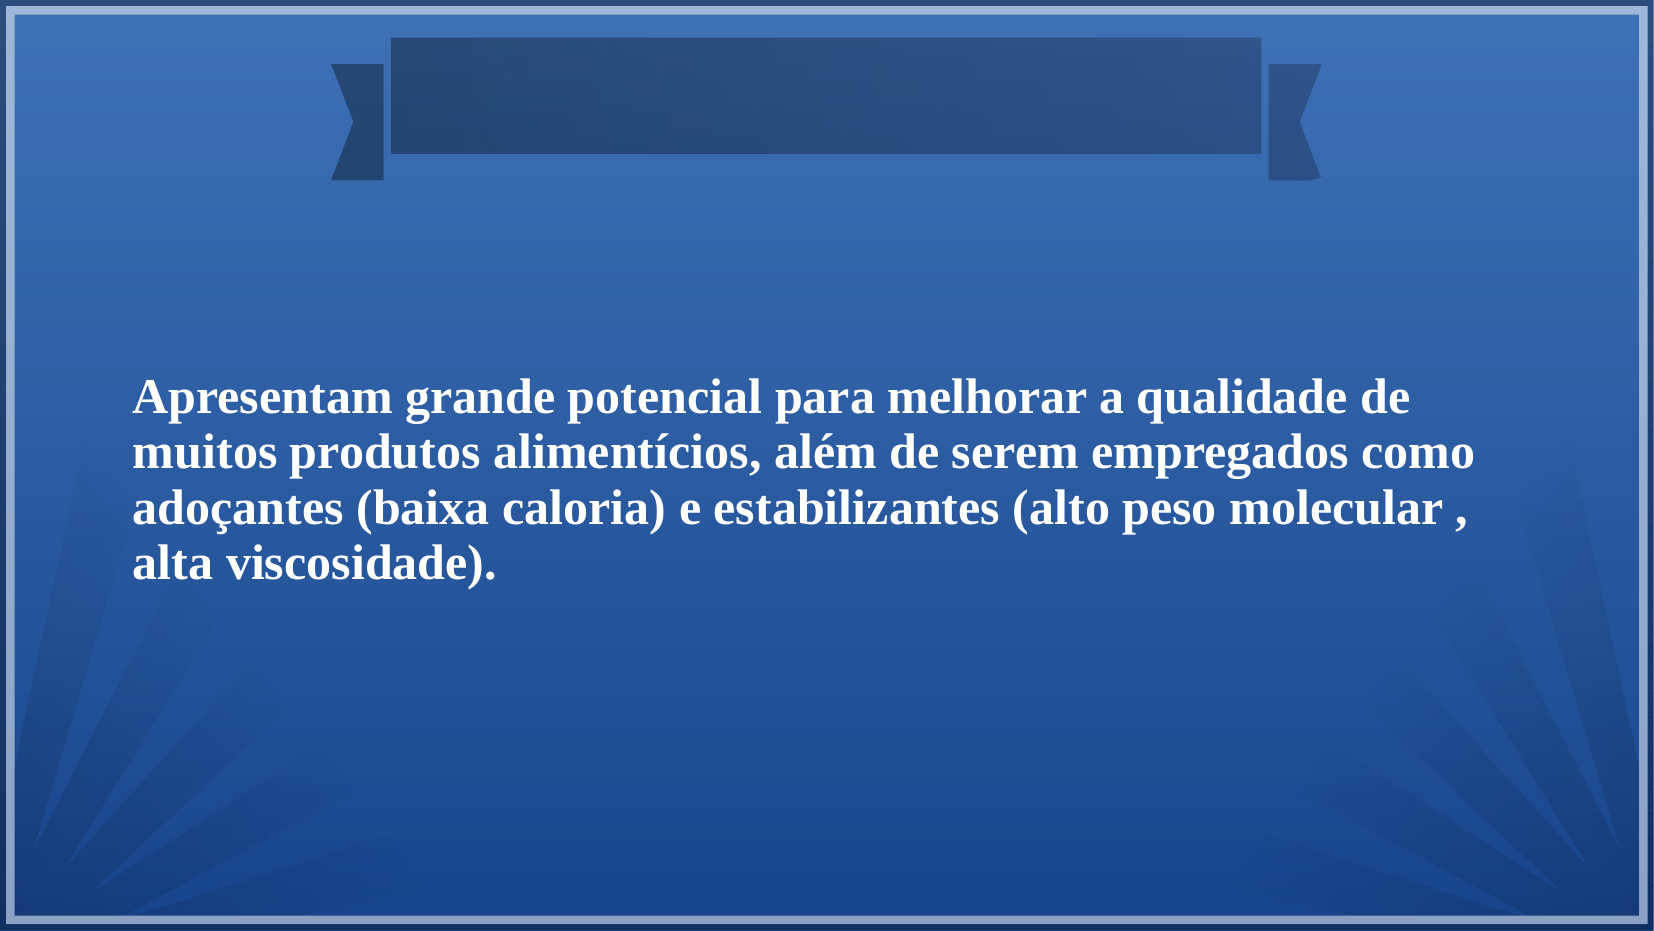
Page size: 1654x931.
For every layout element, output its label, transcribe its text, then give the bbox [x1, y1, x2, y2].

text_box Apresentam grande potencial para melhorar a qualidade de muitos produtos alimentícios, além de serem empregados como adoçantes (baixa caloria) e estabilizantes (alto peso molecular , alta viscosidade). [118, 319, 1536, 700]
